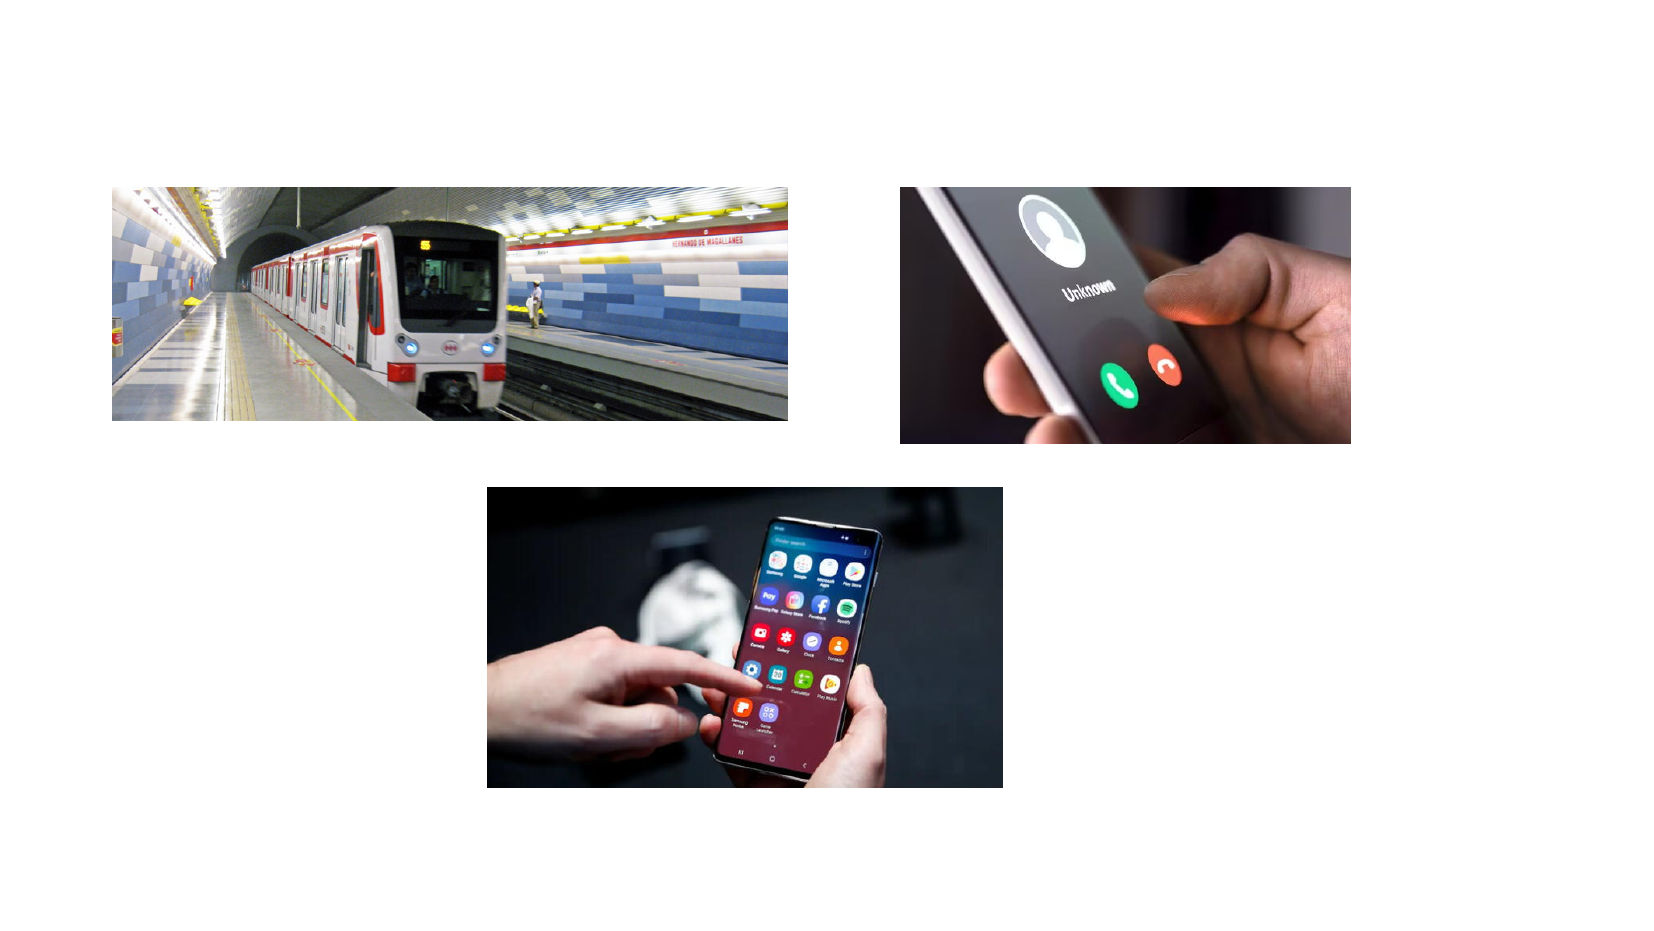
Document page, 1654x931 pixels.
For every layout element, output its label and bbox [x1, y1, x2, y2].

picture [112, 187, 788, 421]
picture [487, 487, 1003, 788]
picture [900, 187, 1351, 444]
